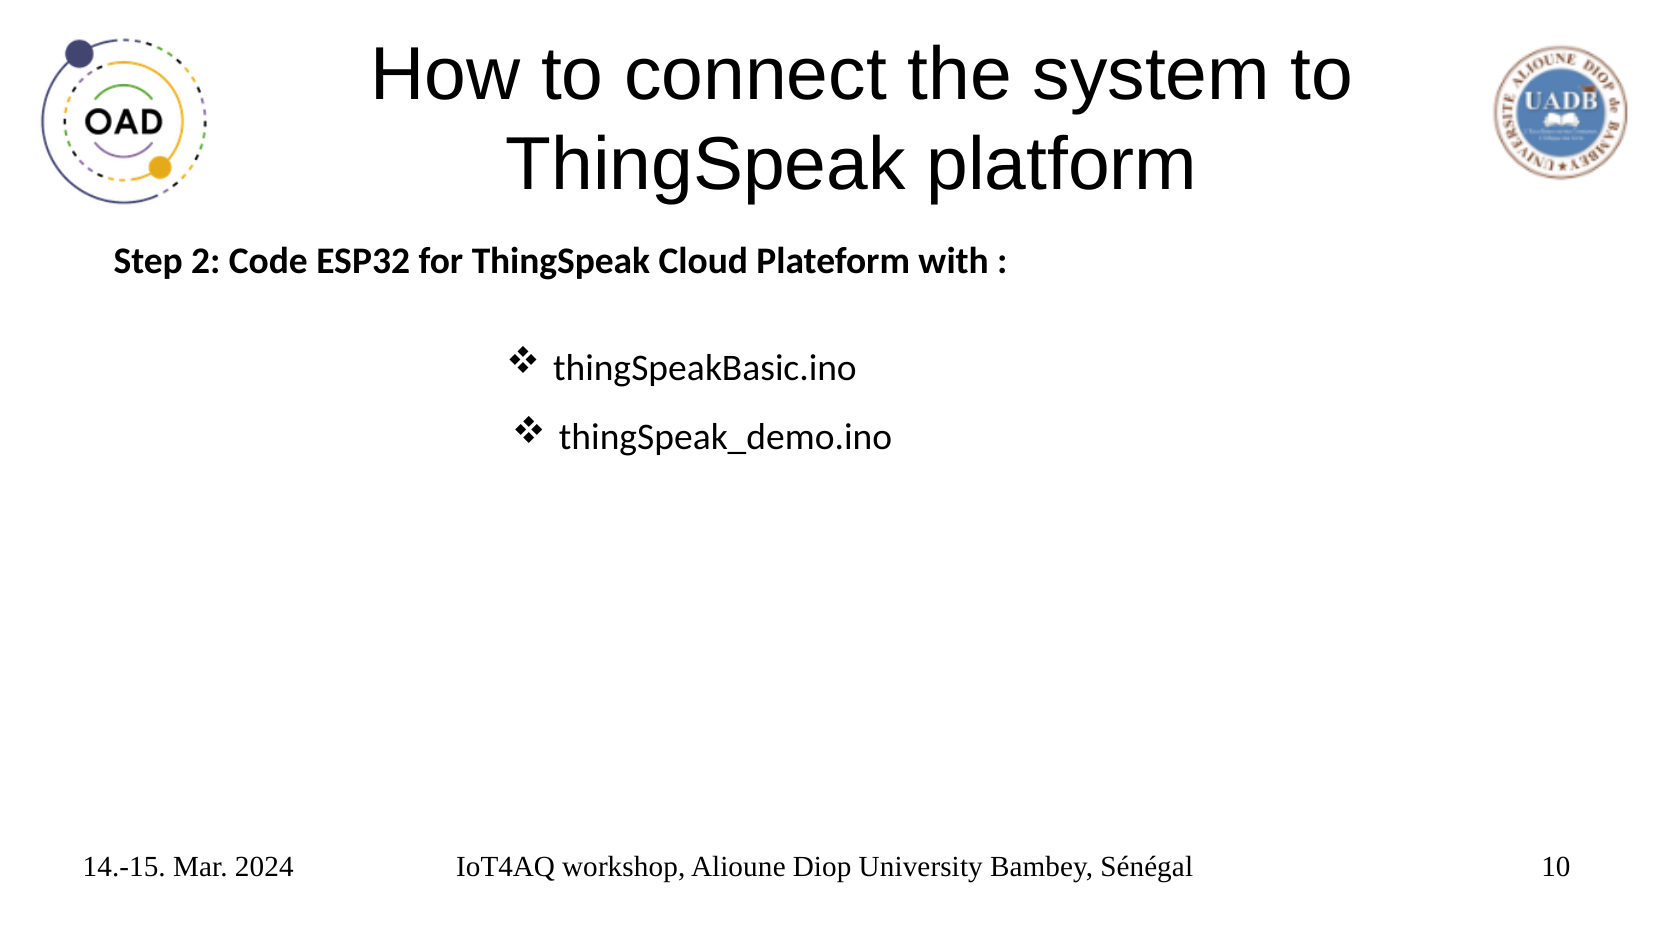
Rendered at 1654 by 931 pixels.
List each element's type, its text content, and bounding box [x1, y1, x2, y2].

slide_number 14.-15. Mar. 2024 [82, 847, 338, 912]
picture [0, 24, 242, 225]
title How to connect the system to ThingSpeak platform [278, 37, 1446, 193]
text_box Step 2: Code ESP32 for ThingSpeak Cloud Plateform with : [98, 228, 1024, 289]
text_box thingSpeakBasic.ino [491, 335, 873, 395]
text_box thingSpeak_demo.ino [497, 404, 908, 465]
footer IoT4AQ workshop, Alioune Diop University Bambey, Sénégal [338, 847, 1312, 912]
picture [1482, 37, 1641, 188]
slide_number <number> [1312, 847, 1571, 912]
